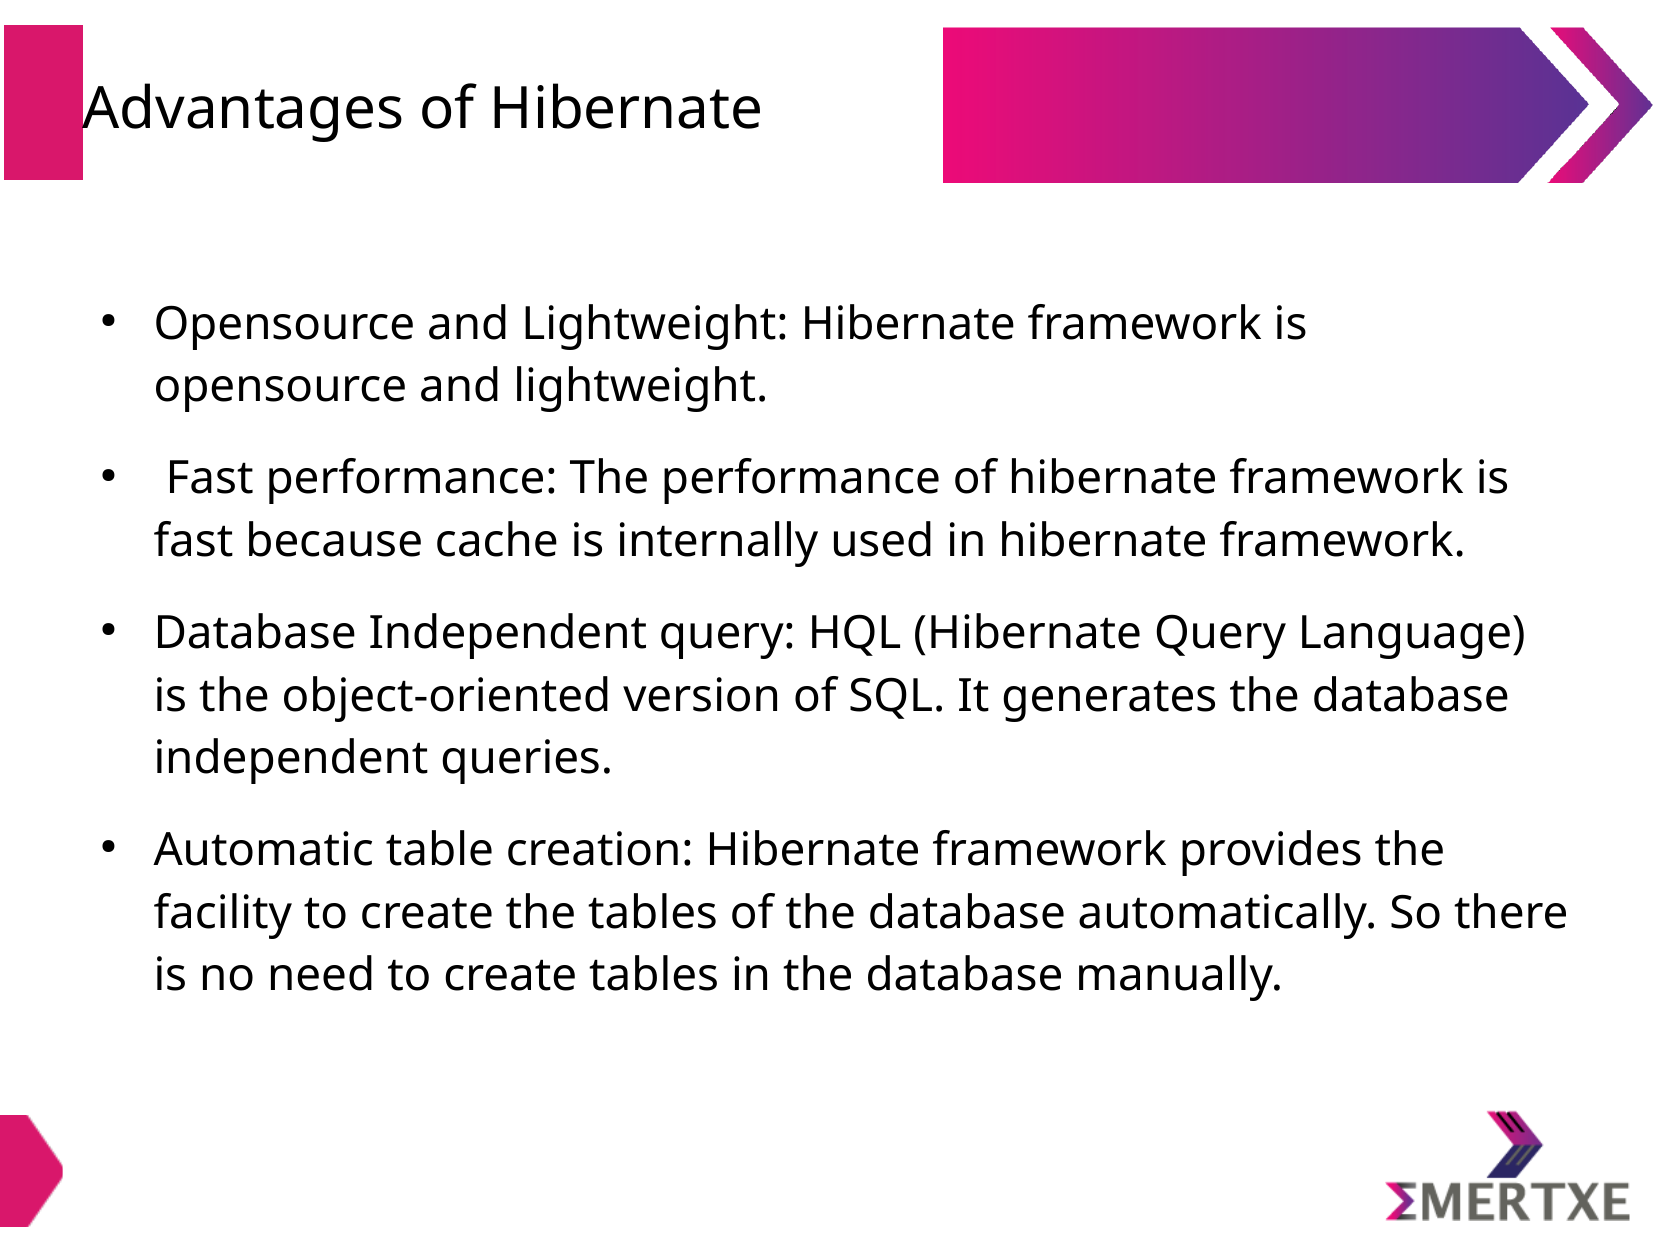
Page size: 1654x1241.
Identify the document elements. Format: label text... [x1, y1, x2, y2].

picture [1571, 27, 1653, 183]
picture [1385, 1107, 1631, 1221]
list Opensource and Lightweight: Hibernate framework is opensource and lightweight. Fast performance: The performance of hibernate framework is fast because cache is internally used in hibernate framework. Database Independent query: HQL (Hibernate Query Language) is the object-oriented version of SQL. It generates the database independent queries. Automatic table creation: Hibernate framework provides the facility to create the tables of the database automatically. So there is no need to create tables in the database manually. [82, 290, 1571, 1010]
title Advantages of Hibernate [82, 2, 1571, 210]
